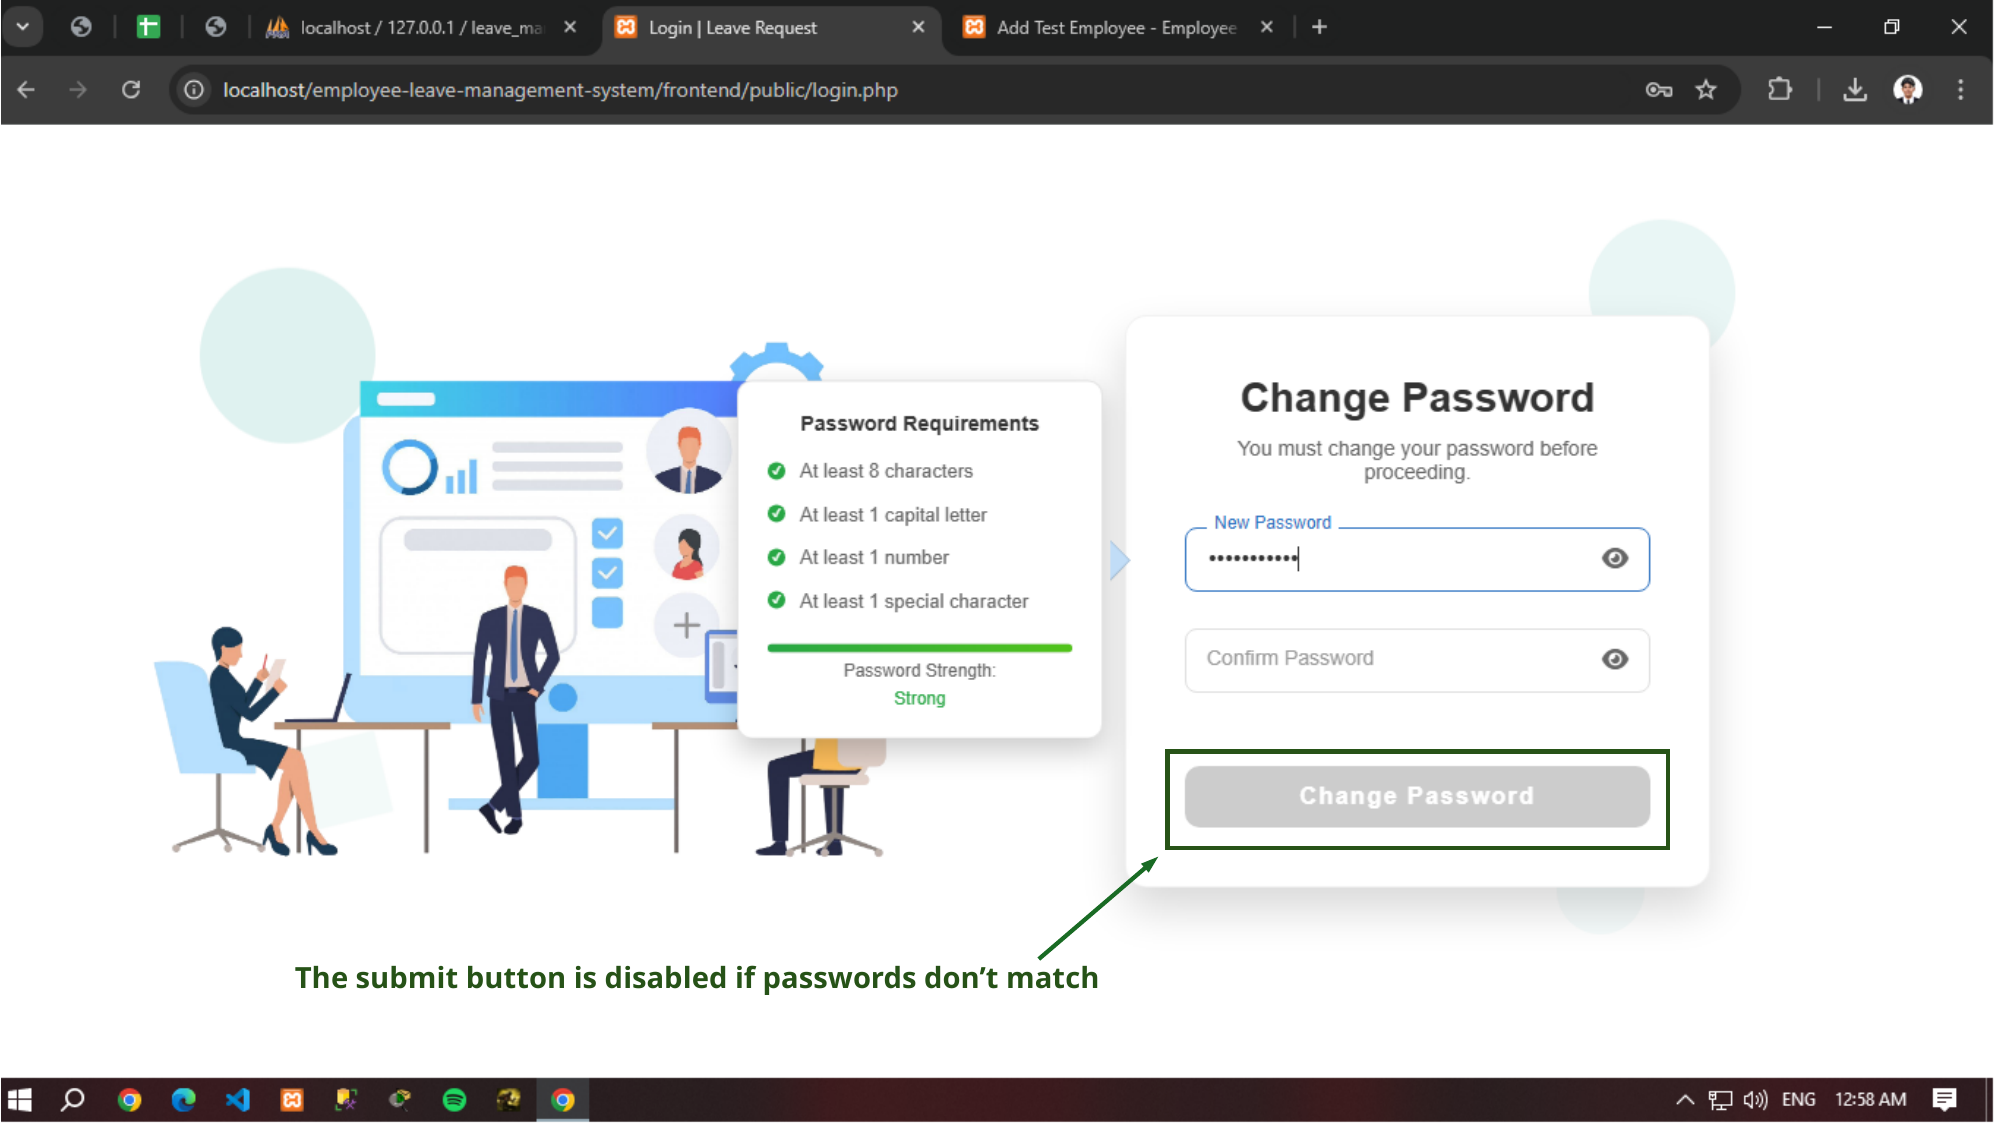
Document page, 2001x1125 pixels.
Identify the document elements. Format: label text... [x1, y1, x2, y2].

picture [1, 0, 1999, 1125]
text_box The submit button is disabled if passwords don’t match [279, 951, 1122, 1038]
